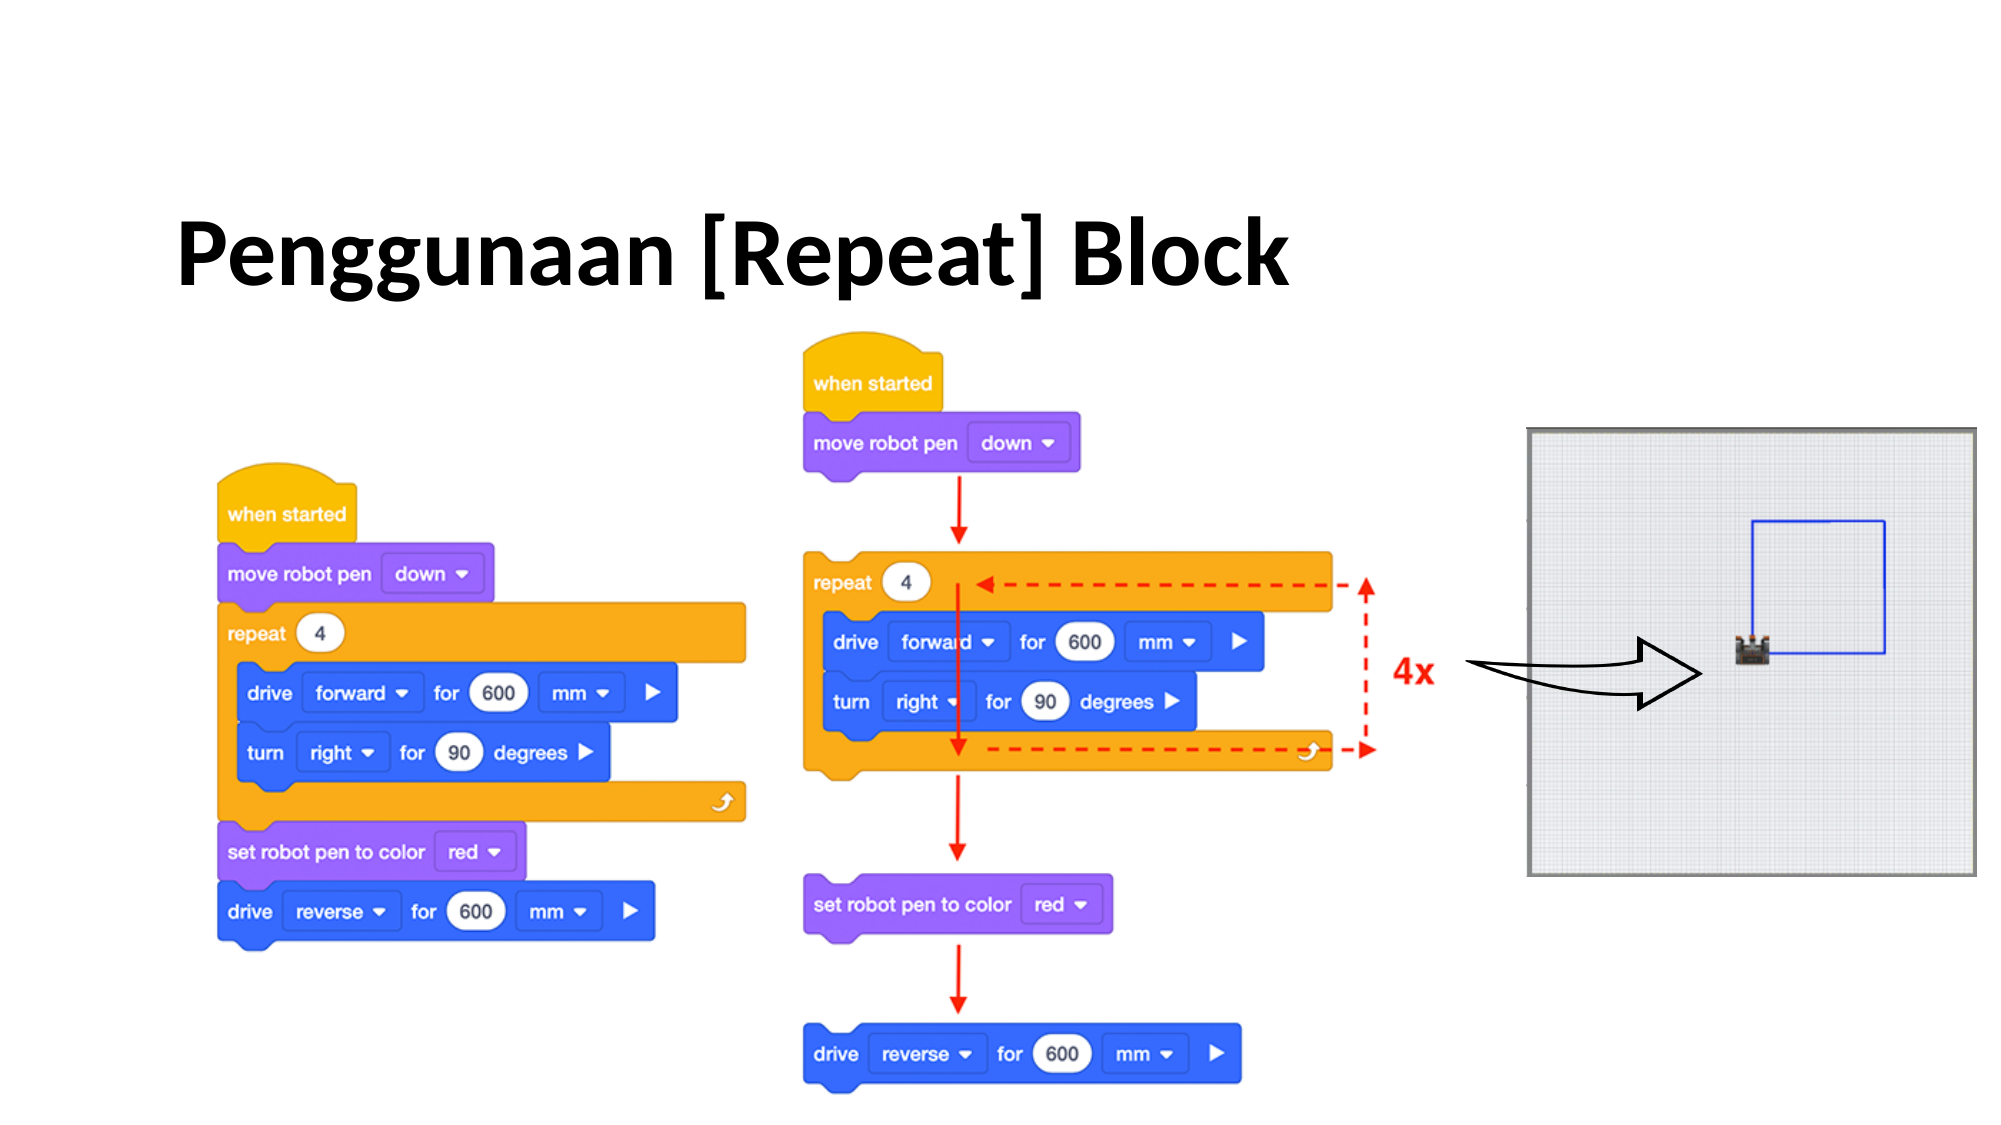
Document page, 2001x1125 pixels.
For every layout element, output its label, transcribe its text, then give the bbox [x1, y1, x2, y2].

text_box Penggunaan [Repeat] Block [161, 137, 1730, 311]
picture [196, 310, 1977, 1112]
